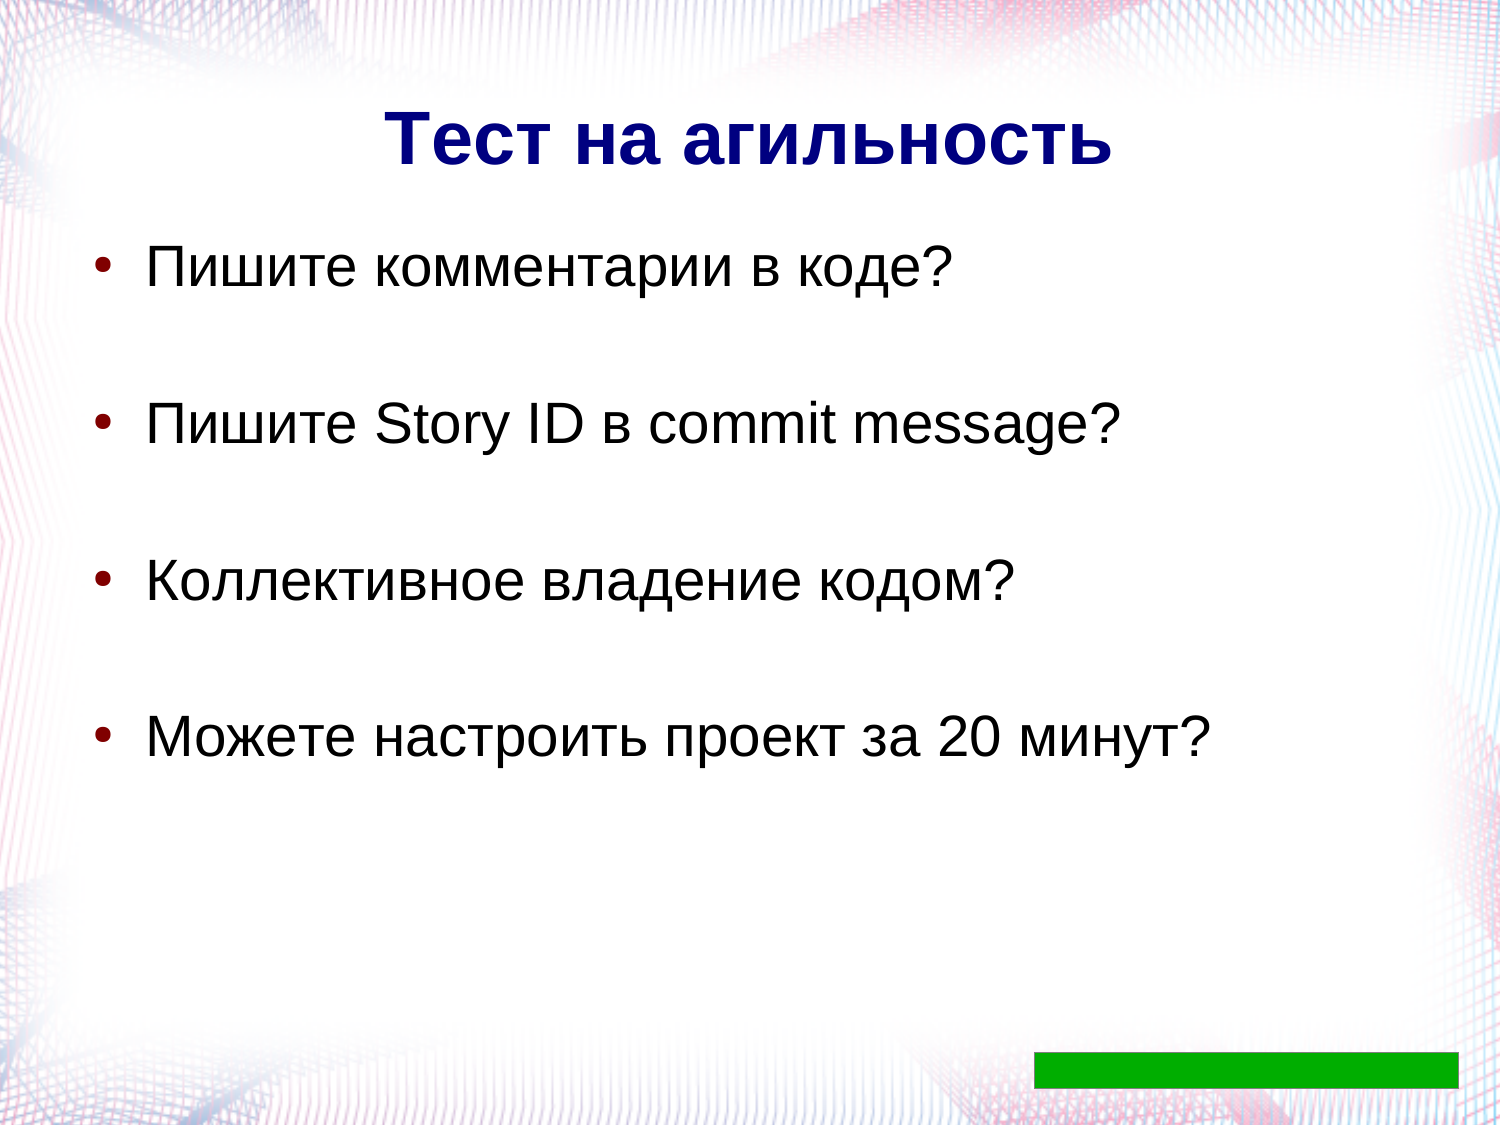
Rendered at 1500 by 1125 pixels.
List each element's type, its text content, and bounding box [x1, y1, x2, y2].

text_box [1034, 1052, 1459, 1089]
title Тест на агильность [75, 44, 1425, 233]
list Пишите комментарии в коде? Пишите Story ID в commit message? Коллективное владение кодом? Можете настроить проект за 20 минут? [75, 233, 1425, 781]
picture [0, 0, 1500, 1125]
